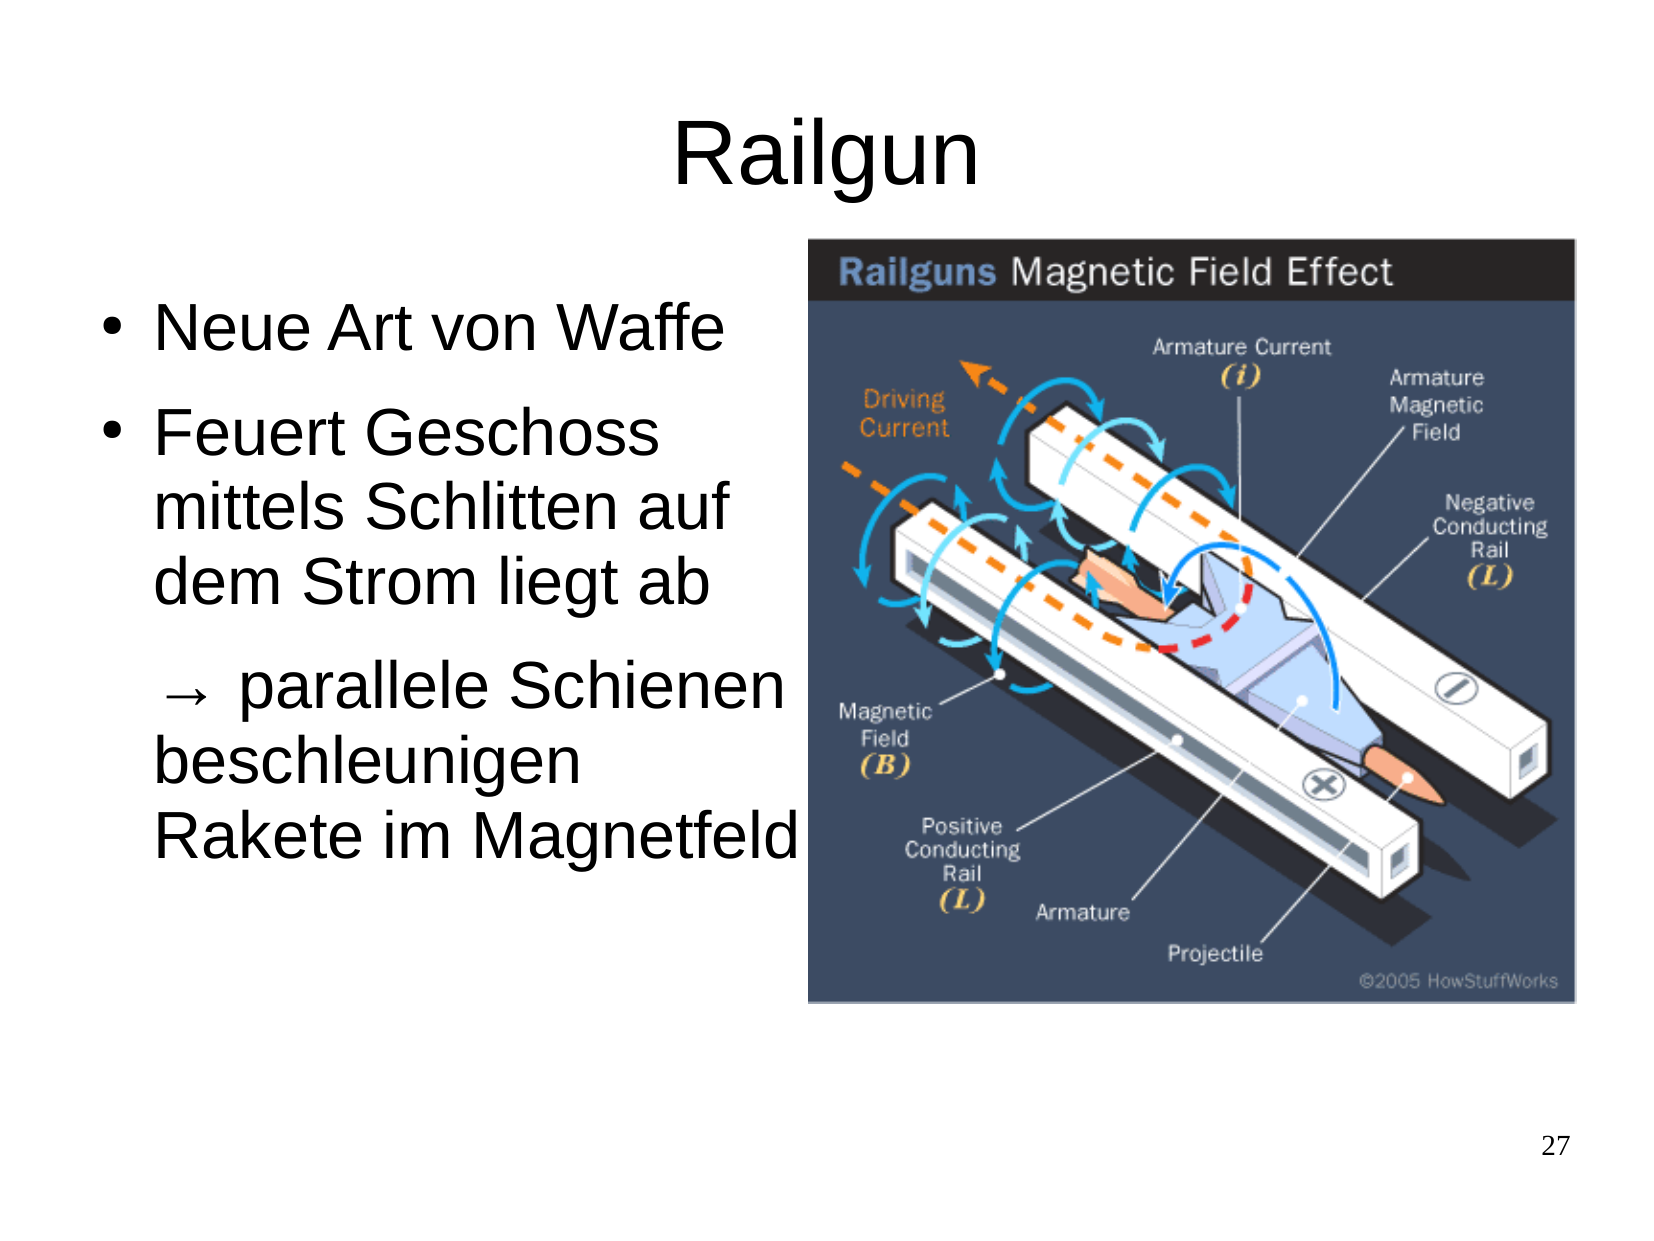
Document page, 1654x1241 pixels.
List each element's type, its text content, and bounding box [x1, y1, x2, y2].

title Railgun [82, 49, 1571, 257]
picture [808, 238, 1577, 1004]
list Neue Art von Waffe Feuert Geschoss mittels Schlitten auf dem Strom liegt ab → parallele Schienen beschleunigen Rakete im Magnetfeld [82, 290, 809, 1109]
